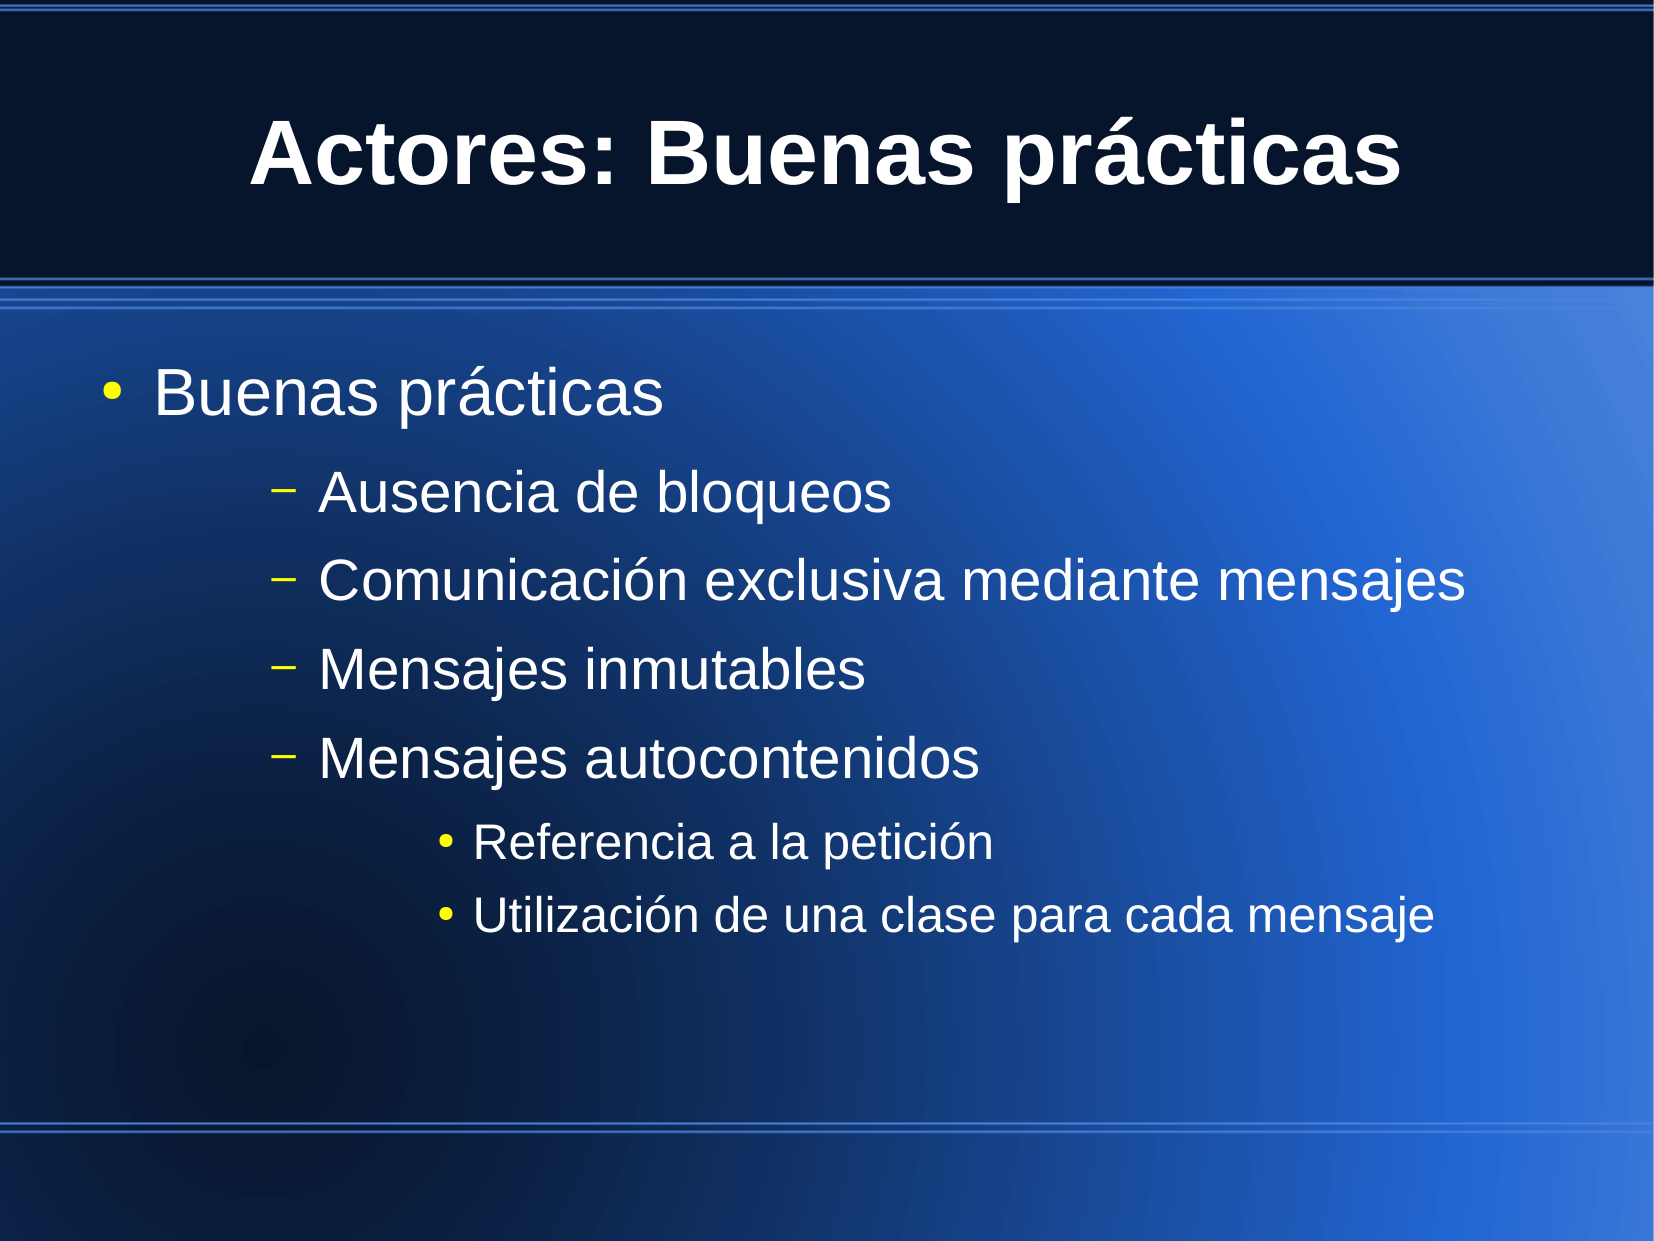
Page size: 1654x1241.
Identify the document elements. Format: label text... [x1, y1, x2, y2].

picture [0, 0, 1654, 1241]
title Actores: Buenas prácticas [82, 49, 1571, 257]
list Buenas prácticas Ausencia de bloqueos Comunicación exclusiva mediante mensajes Mensajes inmutables Mensajes autocontenidos Referencia a la petición Utilización de una clase para cada mensaje [82, 355, 1571, 1174]
